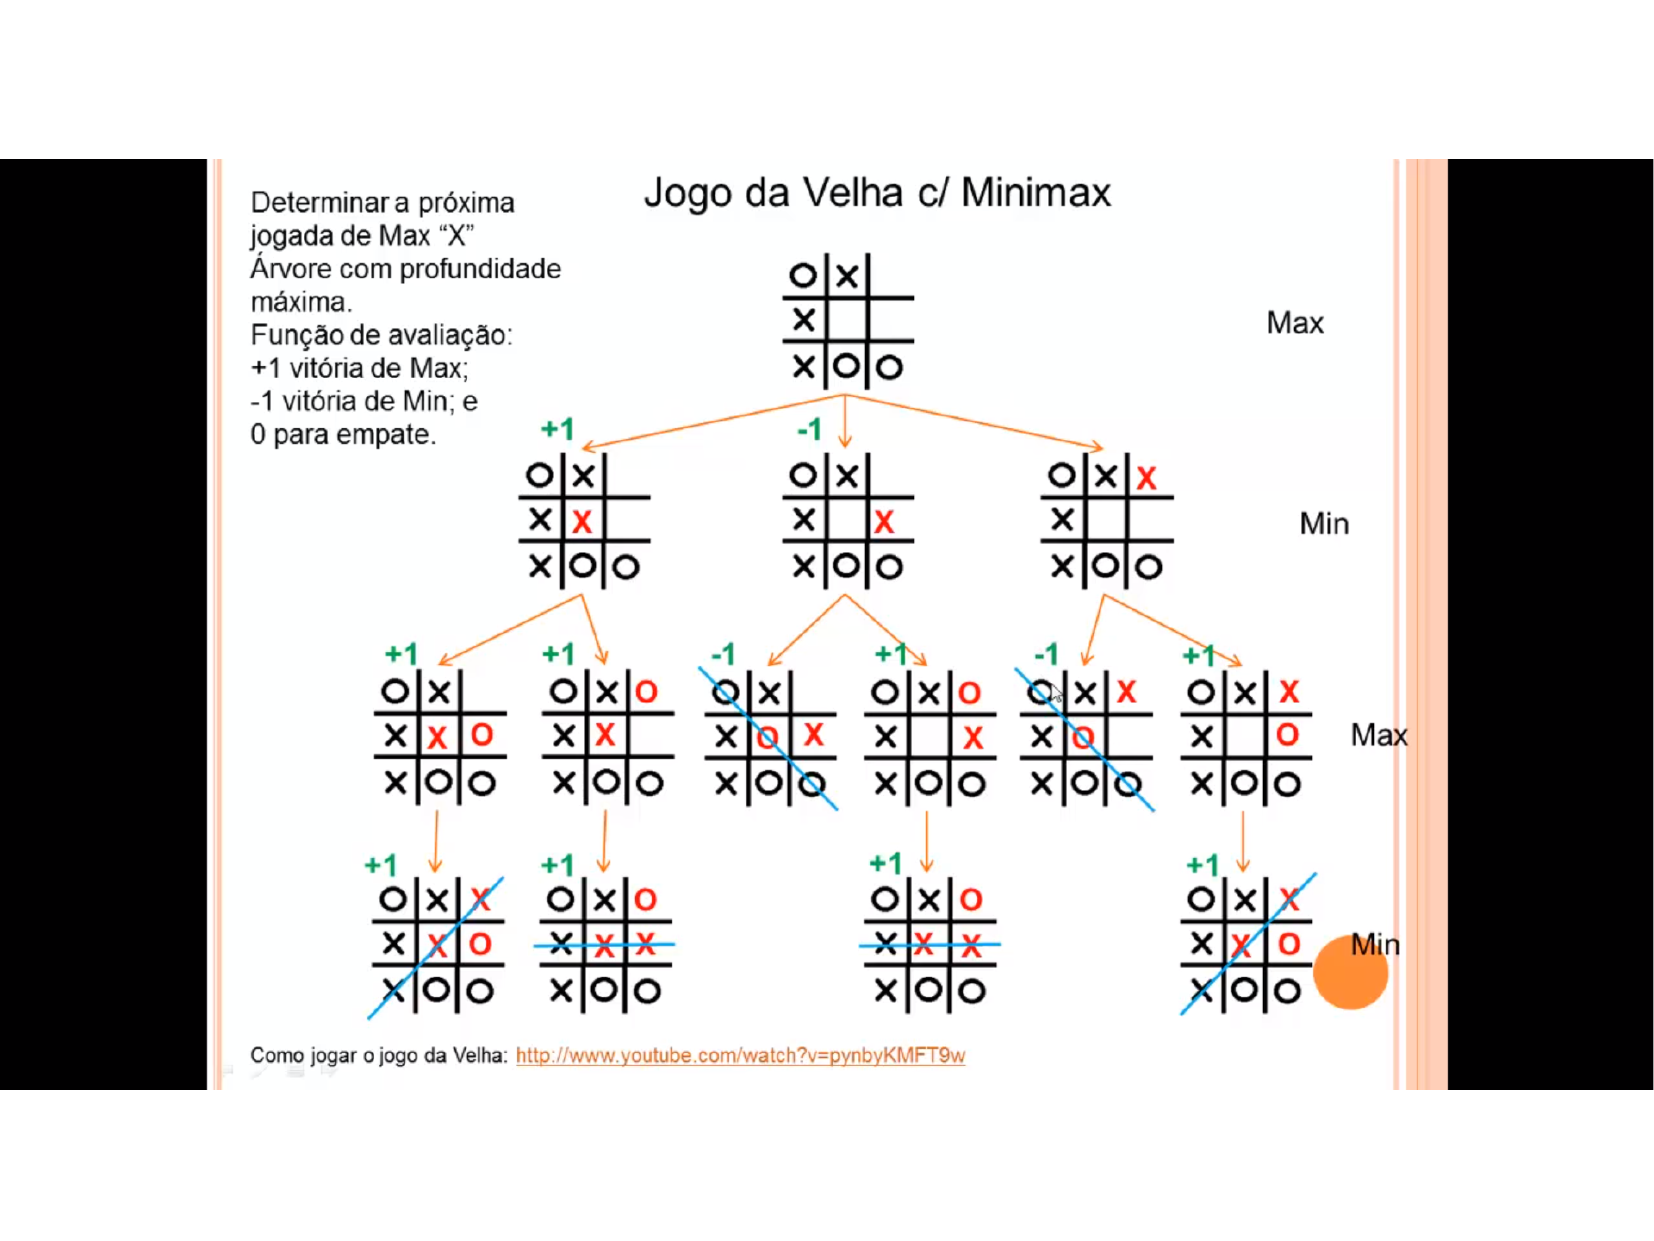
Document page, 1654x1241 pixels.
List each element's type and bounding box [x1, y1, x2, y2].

picture [0, 159, 1654, 1090]
